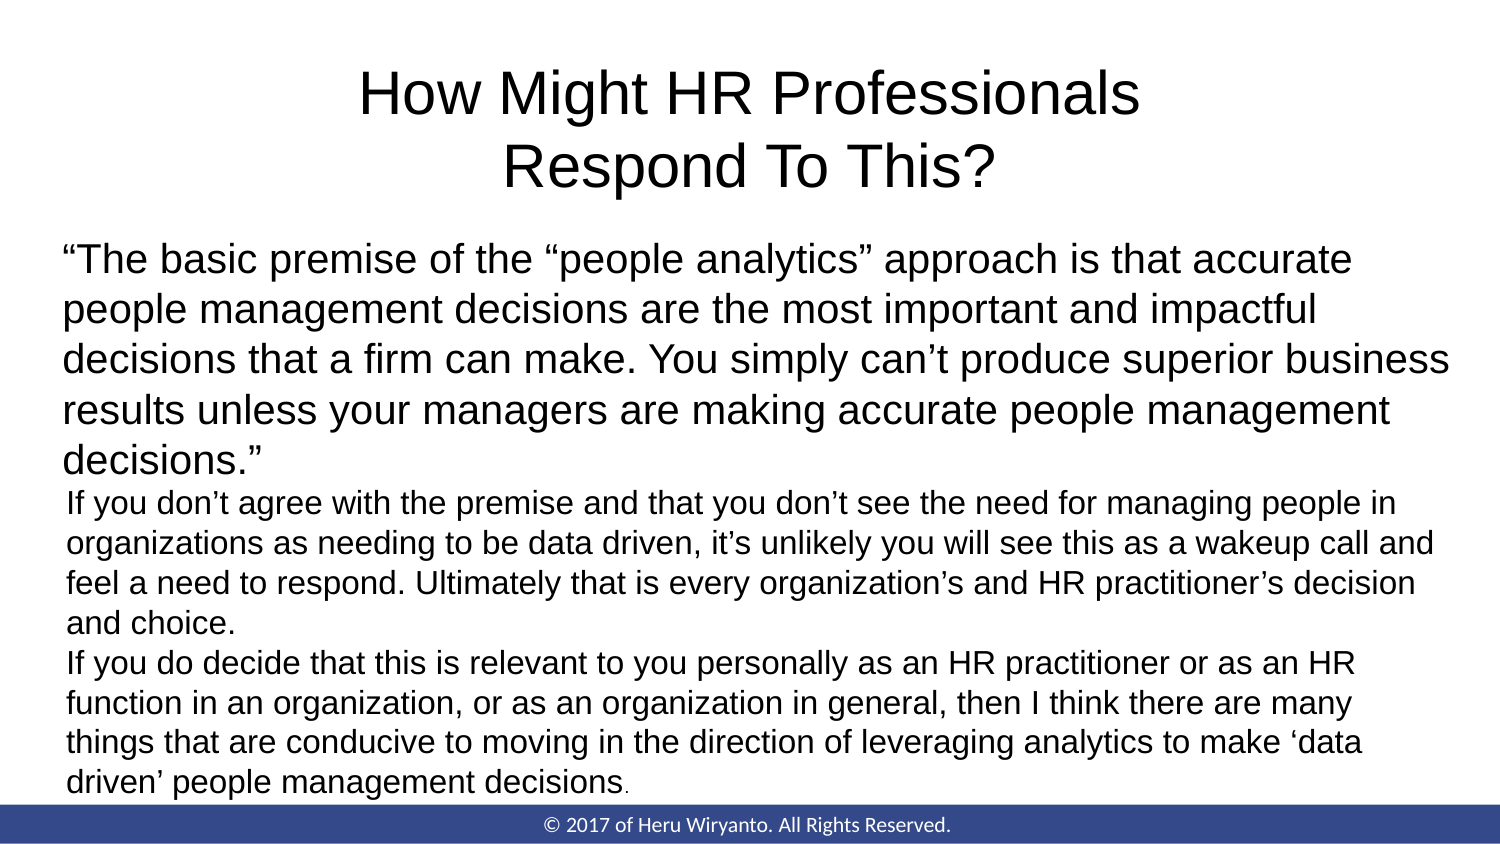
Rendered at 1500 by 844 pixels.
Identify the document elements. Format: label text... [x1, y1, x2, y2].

title How Might HR Professionals Respond To This? [103, 44, 1397, 208]
list “The basic premise of the “people analytics” approach is that accurate people management decisions are the most important and impactful decisions that a firm can make. You simply can’t produce superior business results unless your managers are making accurate people management decisions.” [47, 224, 1481, 541]
text_box If you don’t agree with the premise and that you don’t see the need for managing people in organizations as needing to be data driven, it’s unlikely you will see this as a wakeup call and feel a need to respond. Ultimately that is every organization’s and HR practitioner’s decision and choice. If you do decide that this is relevant to you personally as an HR practitioner or as an HR function in an organization, or as an organization in general, then I think there are many things that are conducive to moving in the direction of leveraging analytics to make ‘data driven’ people management decisions. [51, 473, 1456, 844]
